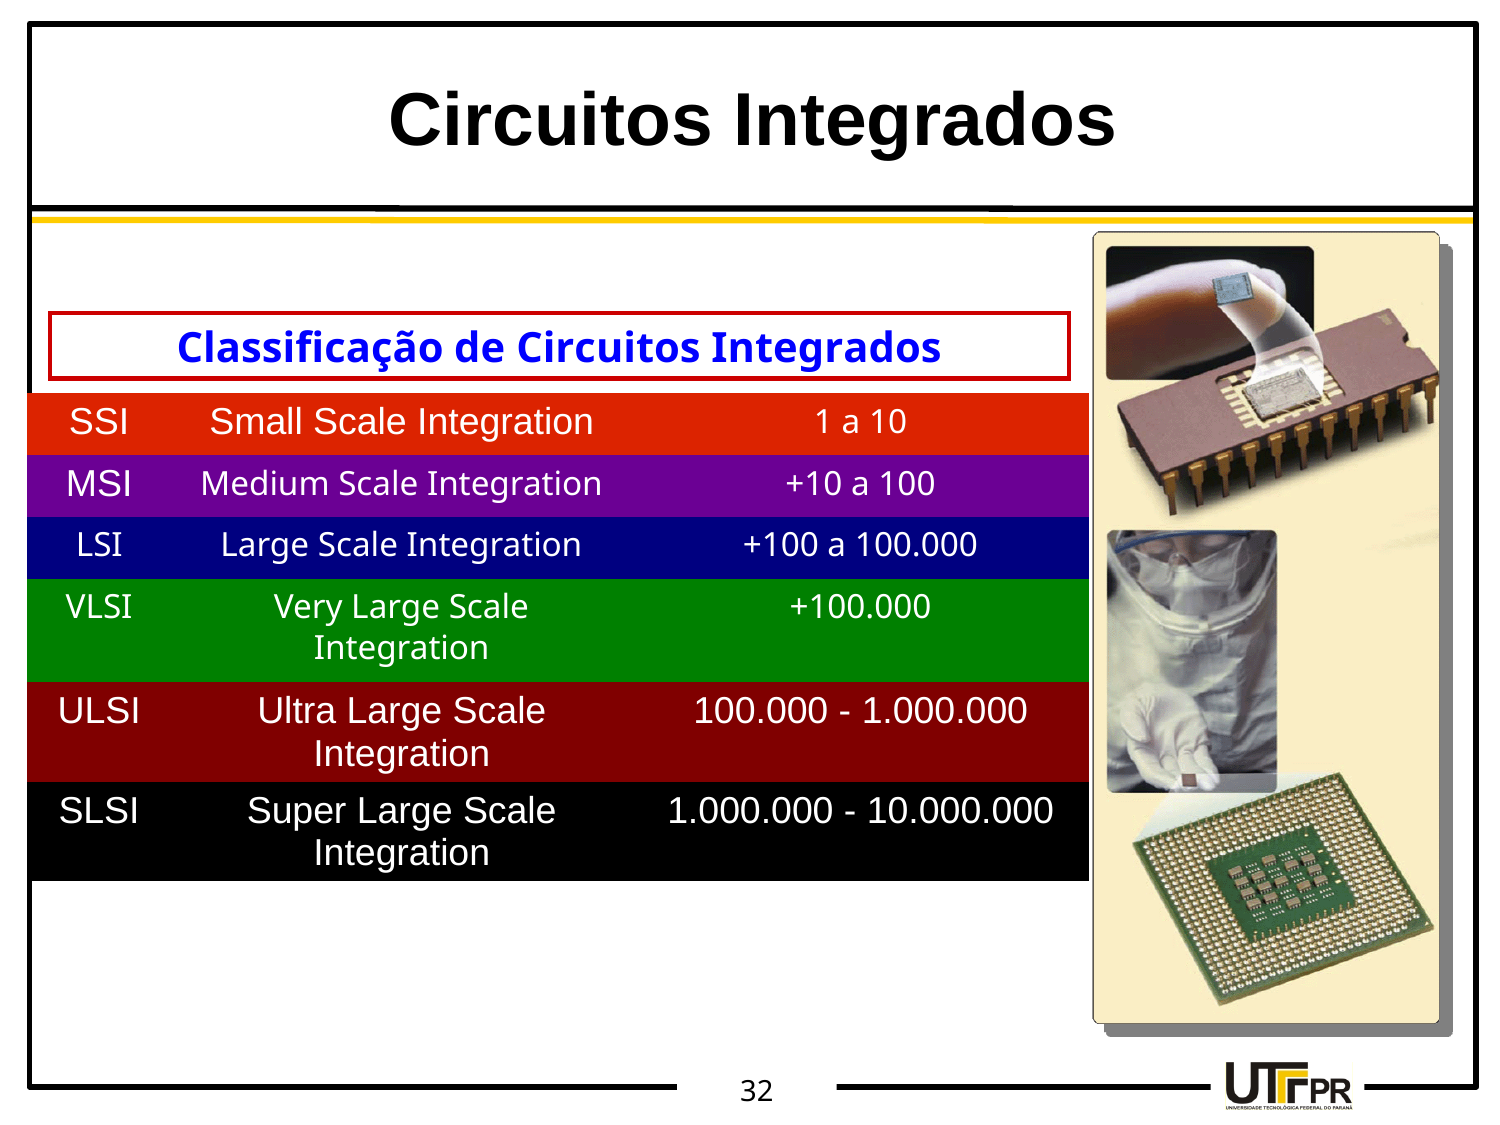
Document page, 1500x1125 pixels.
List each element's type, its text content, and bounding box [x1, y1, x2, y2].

table_cell +100 a 100.000 [632, 517, 1089, 579]
table_cell 1.000.000 - 10.000.000 [632, 782, 1089, 881]
table_cell Super Large Scale Integration [172, 782, 632, 881]
table_cell ULSI [27, 682, 172, 782]
table_cell Ultra Large Scale Integration [172, 682, 632, 782]
table_cell LSI [27, 517, 172, 579]
table_cell Very Large Scale Integration [172, 579, 632, 682]
table_cell Large Scale Integration [172, 517, 632, 579]
picture [1092, 231, 1440, 1024]
table_cell 100.000 - 1.000.000 [632, 682, 1089, 782]
table_cell VLSI [27, 579, 172, 682]
table_cell +10 a 100 [632, 455, 1089, 517]
table_header 1 a 10 [632, 393, 1089, 455]
table_cell +100.000 [632, 579, 1089, 682]
text_box Classificação de Circuitos Integrados [49, 312, 1069, 379]
table_header Small Scale Integration [172, 393, 632, 455]
table_cell MSI [27, 455, 172, 517]
picture [1225, 1062, 1353, 1110]
table_cell Medium Scale Integration [172, 455, 632, 517]
title Circuitos Integrados [29, 47, 1477, 196]
table_header SSI [27, 393, 172, 455]
table_cell SLSI [27, 782, 172, 881]
